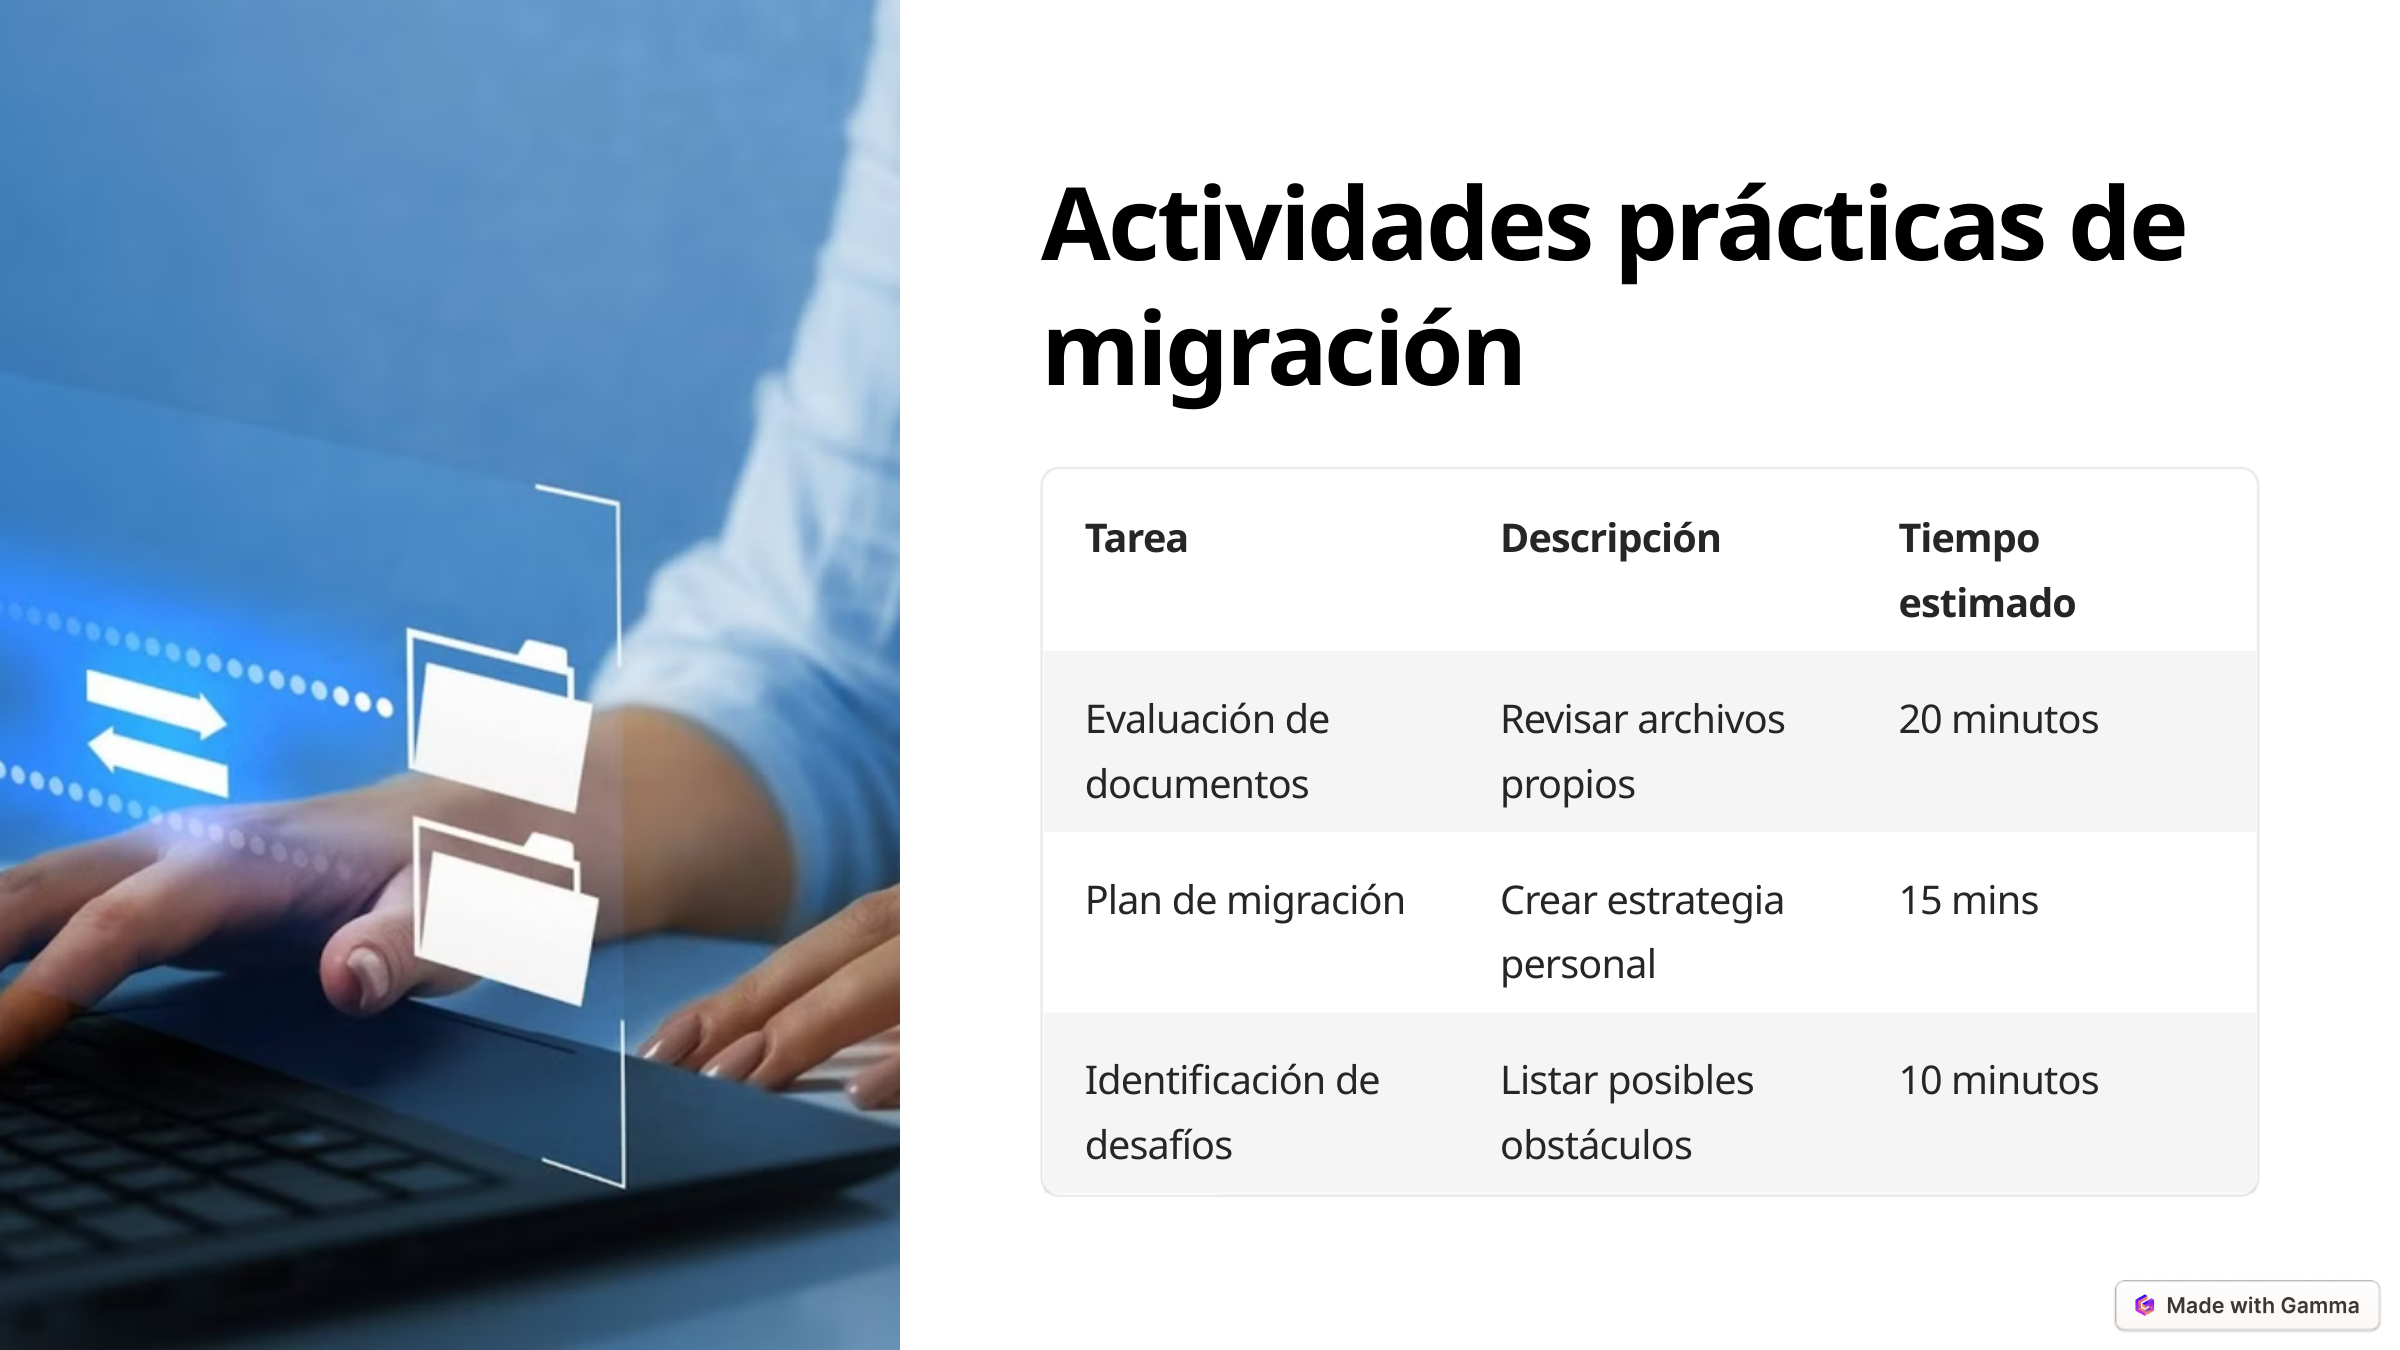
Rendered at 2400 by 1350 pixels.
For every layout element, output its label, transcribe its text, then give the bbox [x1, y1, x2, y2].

text_box Actividades prácticas de migración [1041, 154, 2259, 408]
text_box 20 minutos [1898, 676, 2216, 742]
text_box Actividades prácticas de migración [1185, 341, 1207, 374]
text_box Listar posibles obstáculos [1500, 1038, 1817, 1168]
text_box Descripción [1500, 496, 1817, 561]
text_box Identificación de desafíos [1084, 1038, 1418, 1168]
text_box Tarea [1084, 496, 1418, 561]
text_box [1044, 470, 2256, 1194]
text_box Revisar archivos propios [1500, 676, 1817, 807]
text_box Evaluación de documentos [1084, 676, 1418, 807]
text_box Tiempo estimado [1898, 496, 2216, 626]
text_box Crear estrategia personal [1500, 857, 1817, 988]
picture [2106, 1271, 2389, 1339]
text_box Plan de migración [1084, 857, 1418, 923]
picture [0, 0, 900, 1350]
text_box 15 mins [1898, 857, 2216, 923]
text_box 10 minutos [1898, 1038, 2216, 1103]
